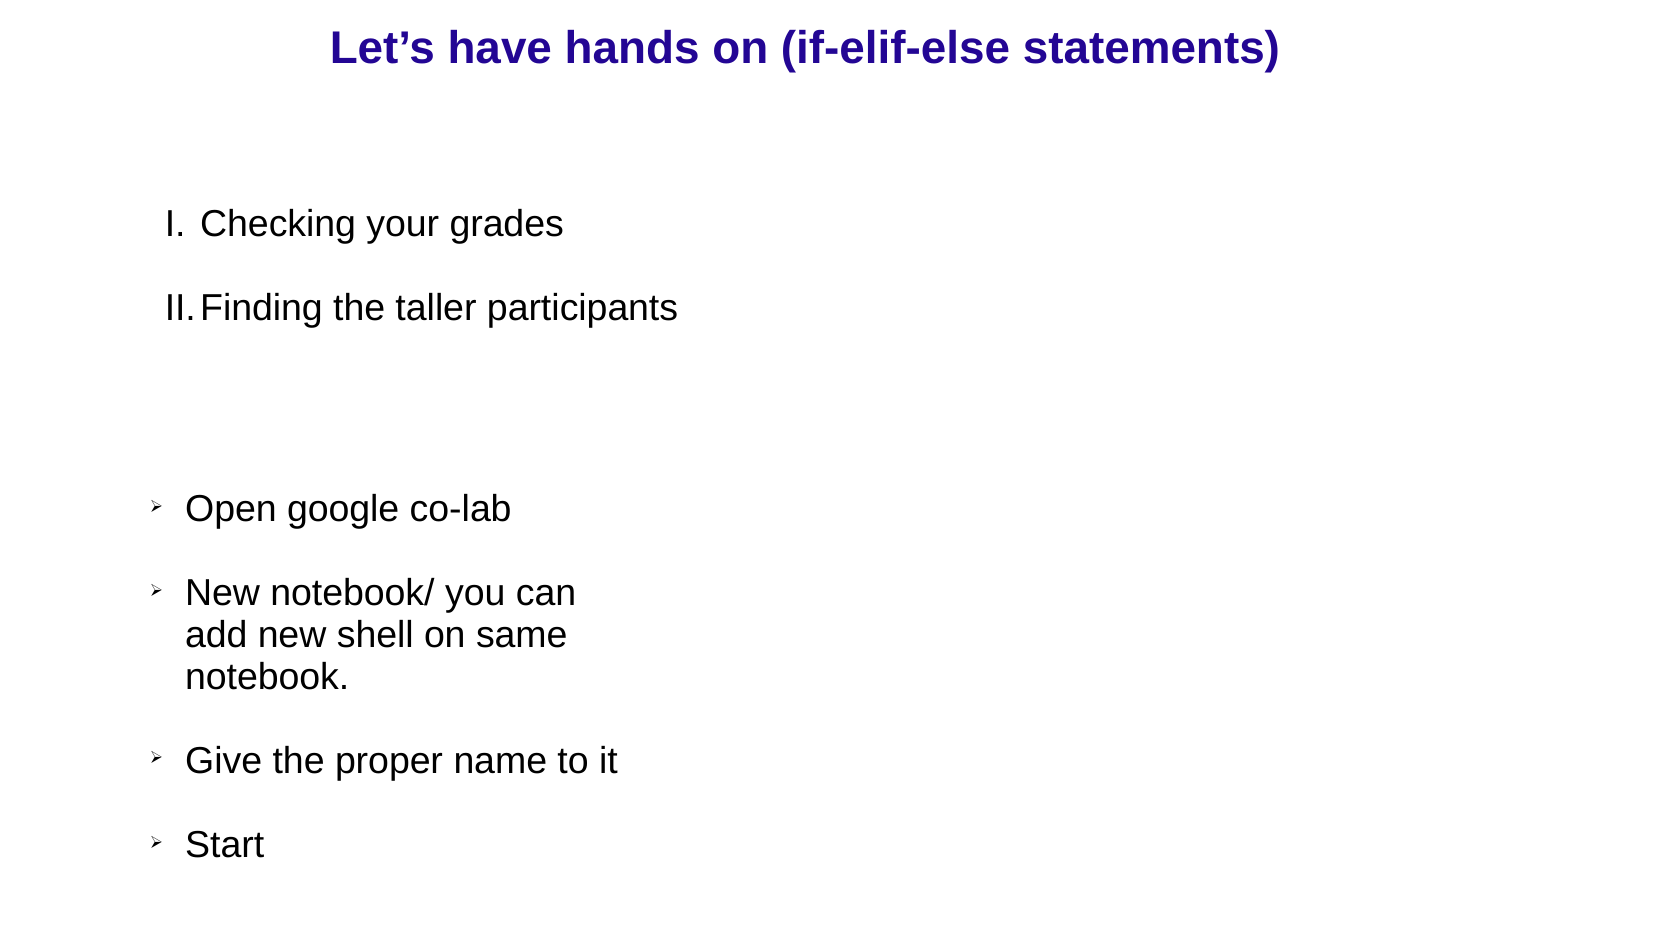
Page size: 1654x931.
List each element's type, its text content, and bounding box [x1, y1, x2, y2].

text_box Open google co-lab New notebook/ you can add new shell on same notebook. Give the proper name to it Start [135, 480, 646, 873]
text_box Let’s have hands on (if-elif-else statements) [315, 15, 1306, 133]
text_box Checking your grades Finding the taller participants [150, 153, 841, 379]
